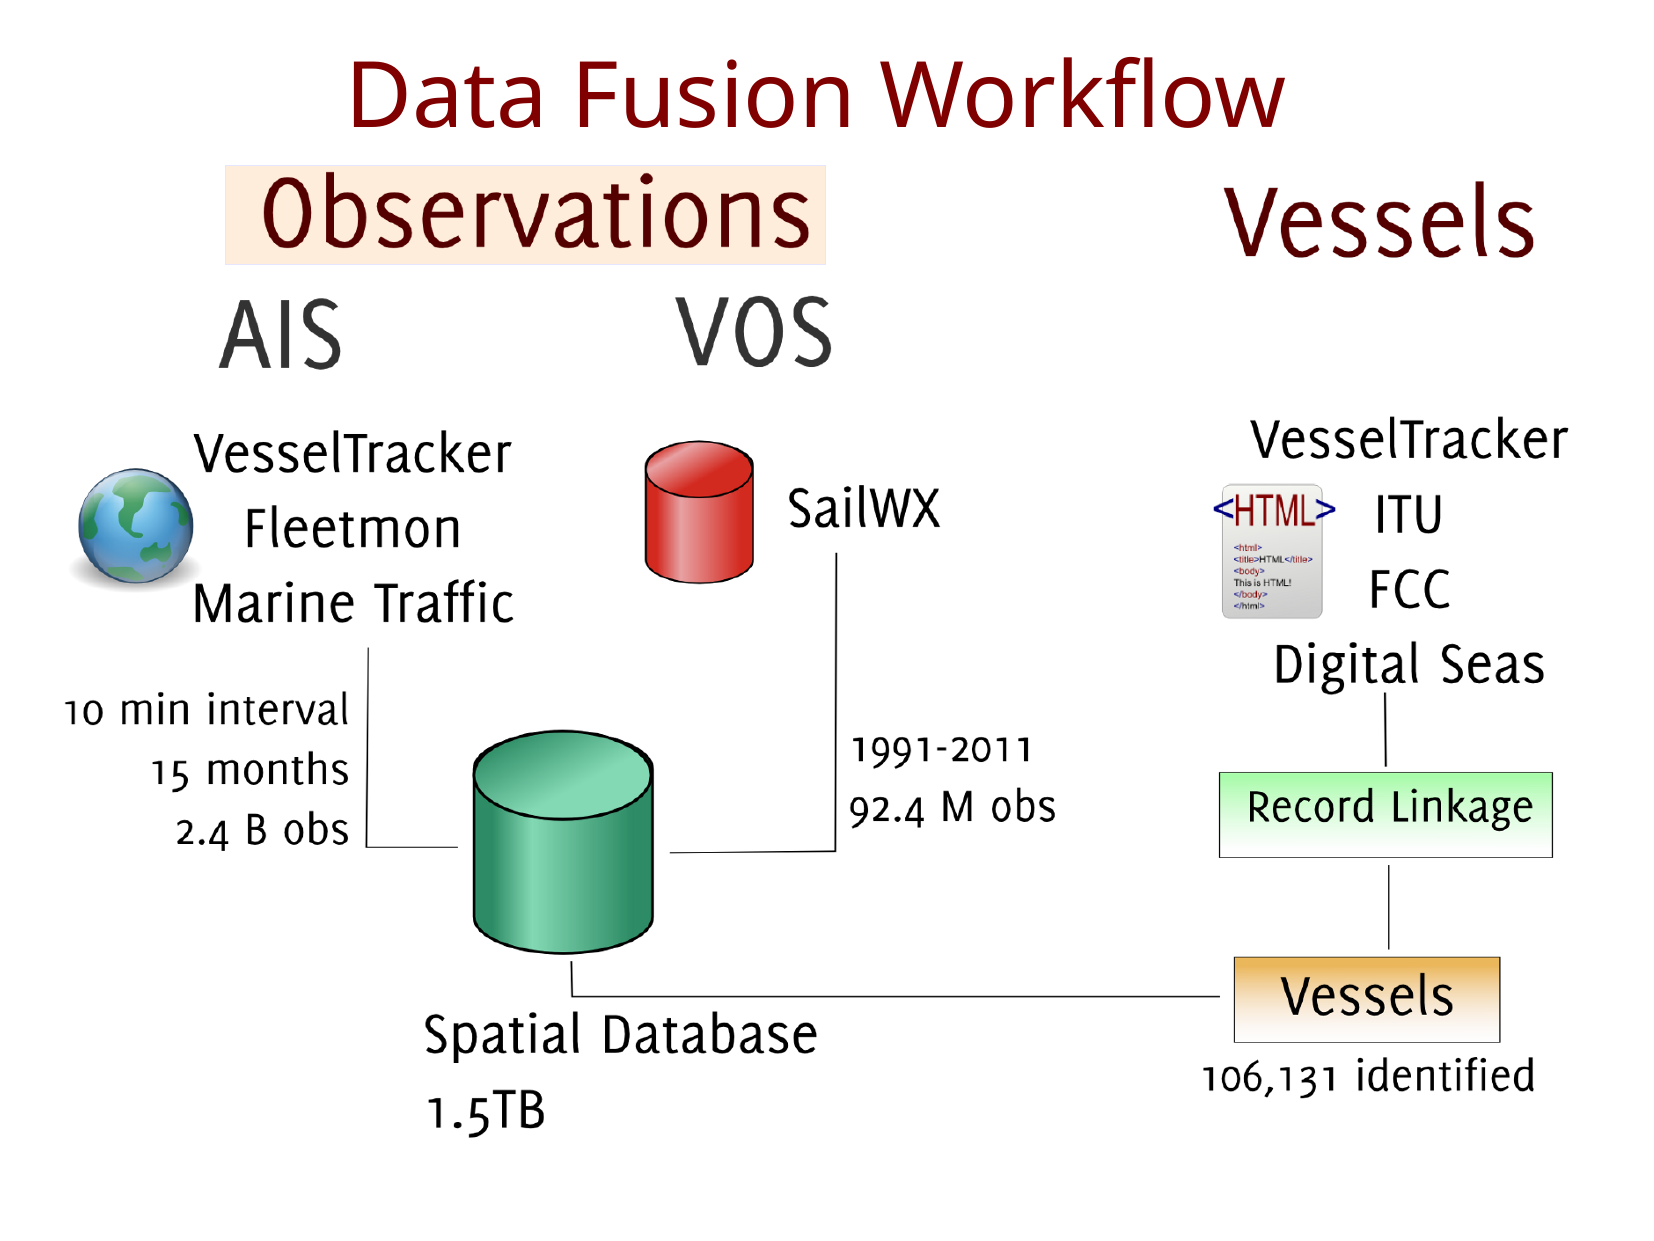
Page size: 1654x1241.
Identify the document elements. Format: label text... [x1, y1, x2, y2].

title Data Fusion Workflow [72, 0, 1561, 118]
picture [33, 118, 1609, 1232]
